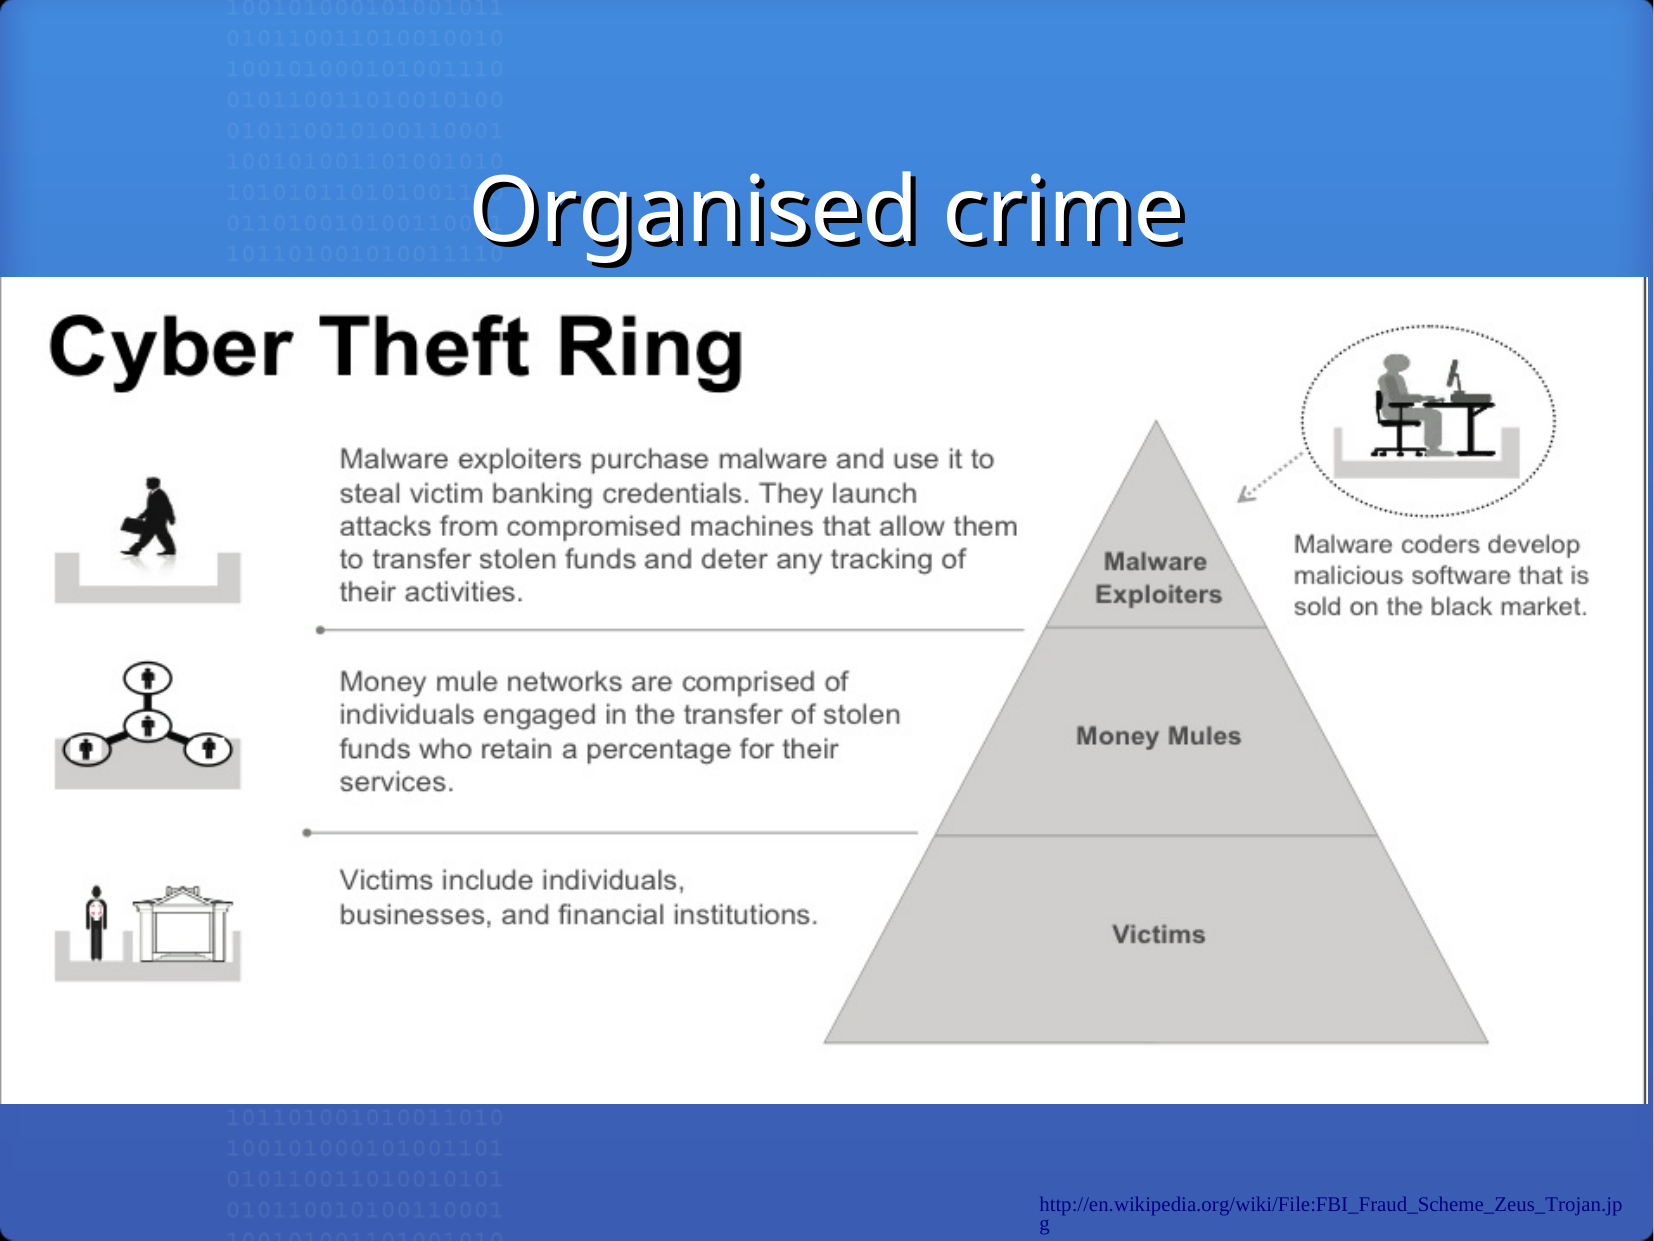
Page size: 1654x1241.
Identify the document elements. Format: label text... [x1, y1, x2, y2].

picture [0, 0, 1654, 1241]
title Organised crime [121, 102, 1534, 310]
text_box http://en.wikipedia.org/wiki/File:FBI_Fraud_Scheme_Zeus_Trojan.jpg [1039, 1193, 1631, 1217]
